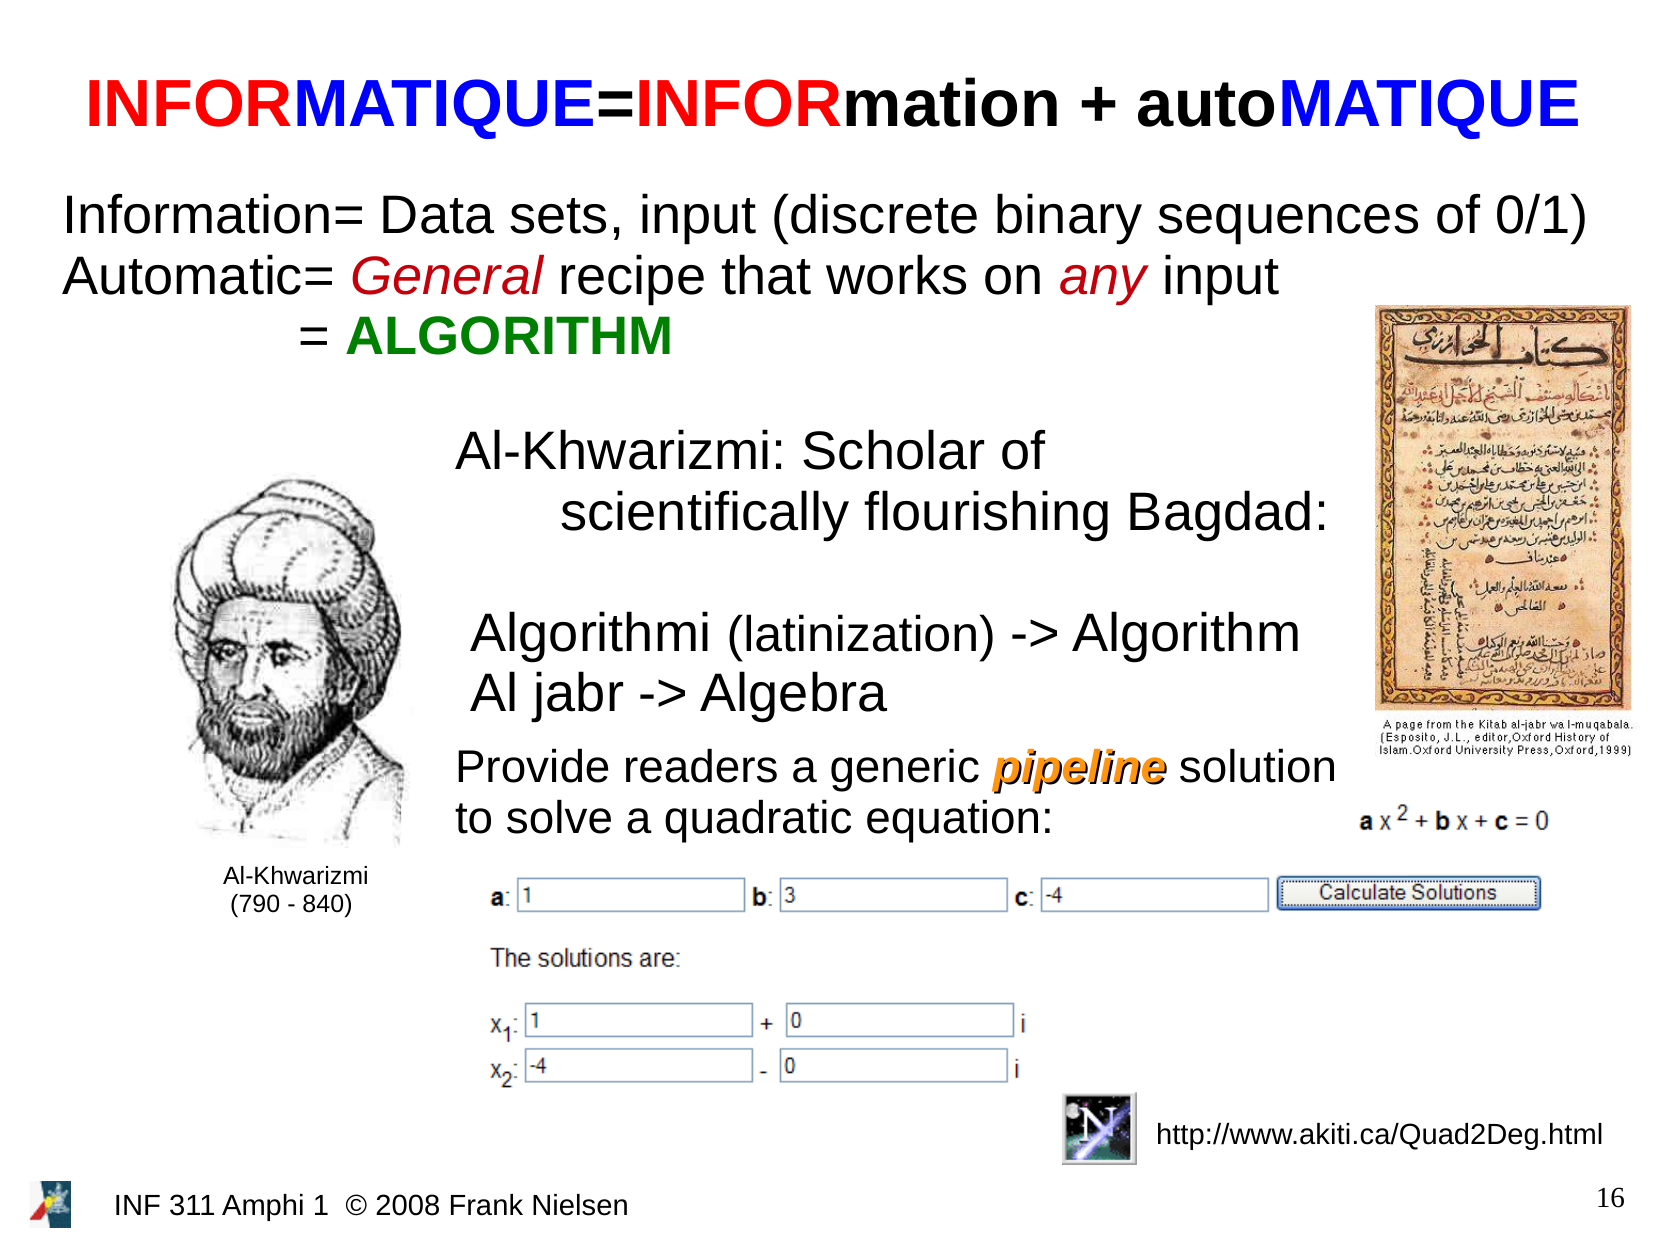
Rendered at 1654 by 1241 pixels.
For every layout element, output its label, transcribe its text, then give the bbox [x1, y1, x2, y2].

picture [29, 1181, 71, 1228]
text_box http://www.akiti.ca/Quad2Deg.html [1141, 1110, 1619, 1158]
picture [1375, 305, 1642, 769]
text_box Provide readers a generic pipeline solution to solve a quadratic equation: [440, 733, 1352, 852]
picture [472, 781, 1595, 1165]
text_box Al-Khwarizmi: Scholar of scientifically flourishing Bagdad: Algorithmi (latinization) -> Algorithm Al jabr -> Algebra [440, 413, 1346, 731]
picture [127, 472, 414, 855]
text_box INFORMATIQUE=INFORmation + autoMATIQUE [70, 59, 1596, 149]
text_box Al-Khwarizmi (790 - 840) [208, 855, 384, 926]
text_box Information= Data sets, input (discrete binary sequences of 0/1) Automatic= General recipe that works on any input = ALGORITHM [47, 177, 1613, 473]
